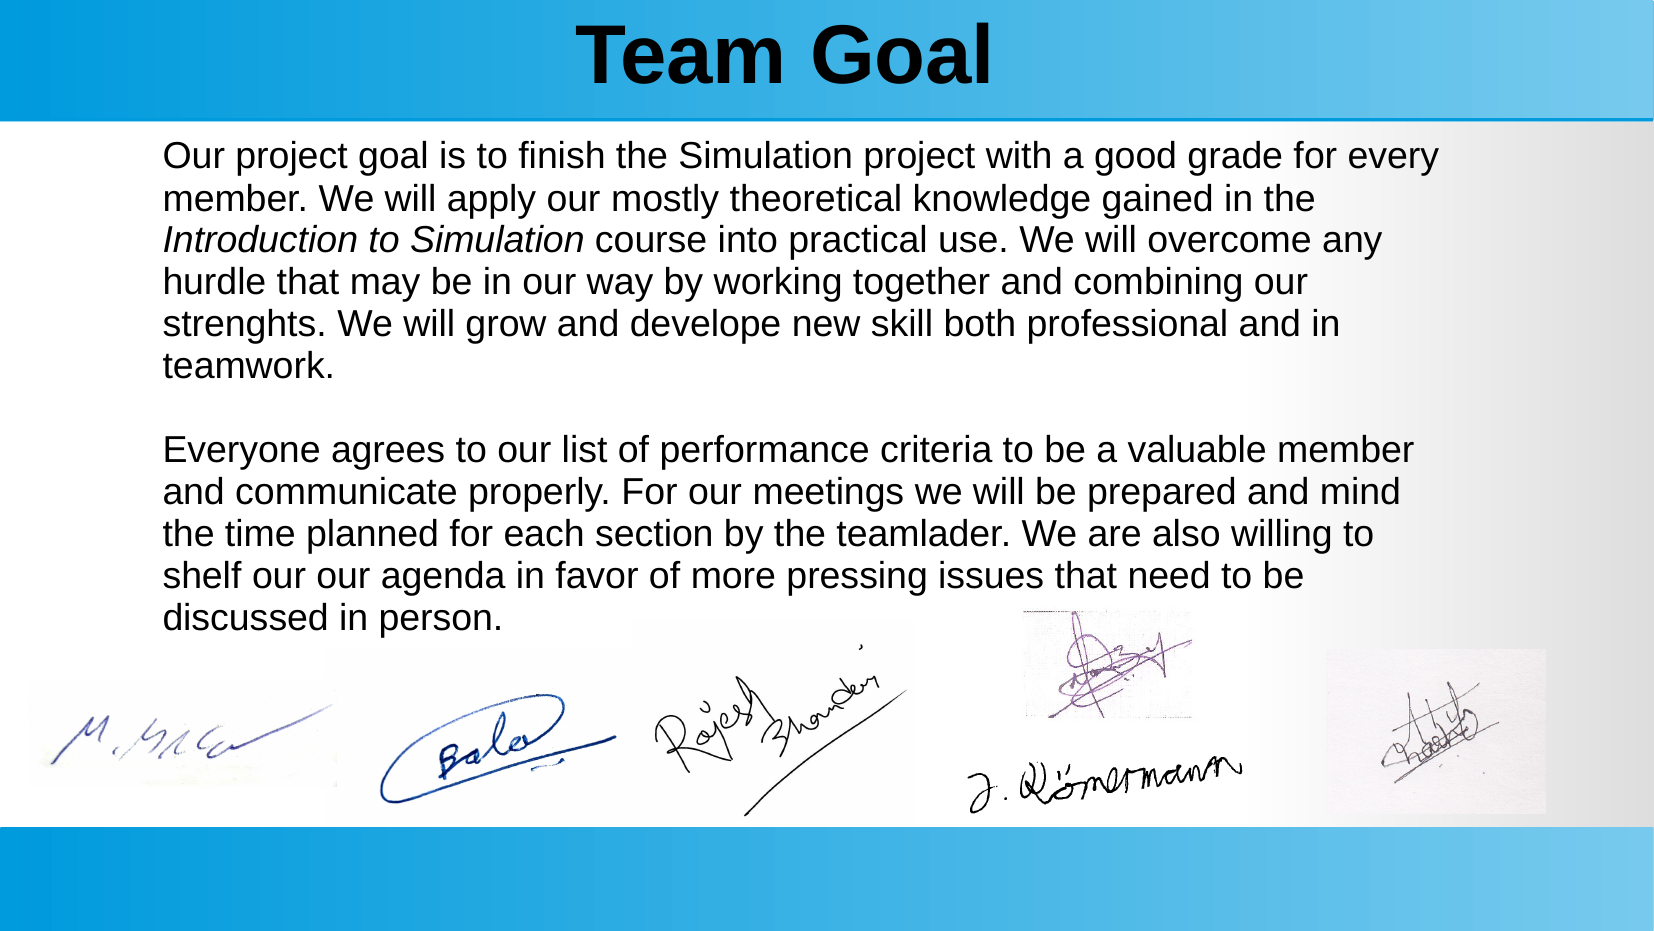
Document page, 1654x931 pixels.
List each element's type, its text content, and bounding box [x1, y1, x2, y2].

text_box Team Goal [561, 1, 1654, 296]
text_box Our project goal is to finish the Simulation project with a good grade for every member. We will apply our mostly theoretical knowledge gained in the Introduction to Simulation course into practical use. We will overcome any hurdle that may be in our way by working together and combining our strenghts. We will grow and develope new skill both professional and in teamwork. Everyone agrees to our list of performance criteria to be a valuable member and communicate properly. For our meetings we will be prepared and mind the time planned for each section by the teamlader. We are also willing to shelf our our agenda in favor of more pressing issues that need to be discussed in person. [147, 127, 1477, 680]
picture [29, 620, 916, 827]
picture [944, 738, 1270, 839]
picture [974, 607, 1241, 722]
picture [1326, 649, 1546, 814]
